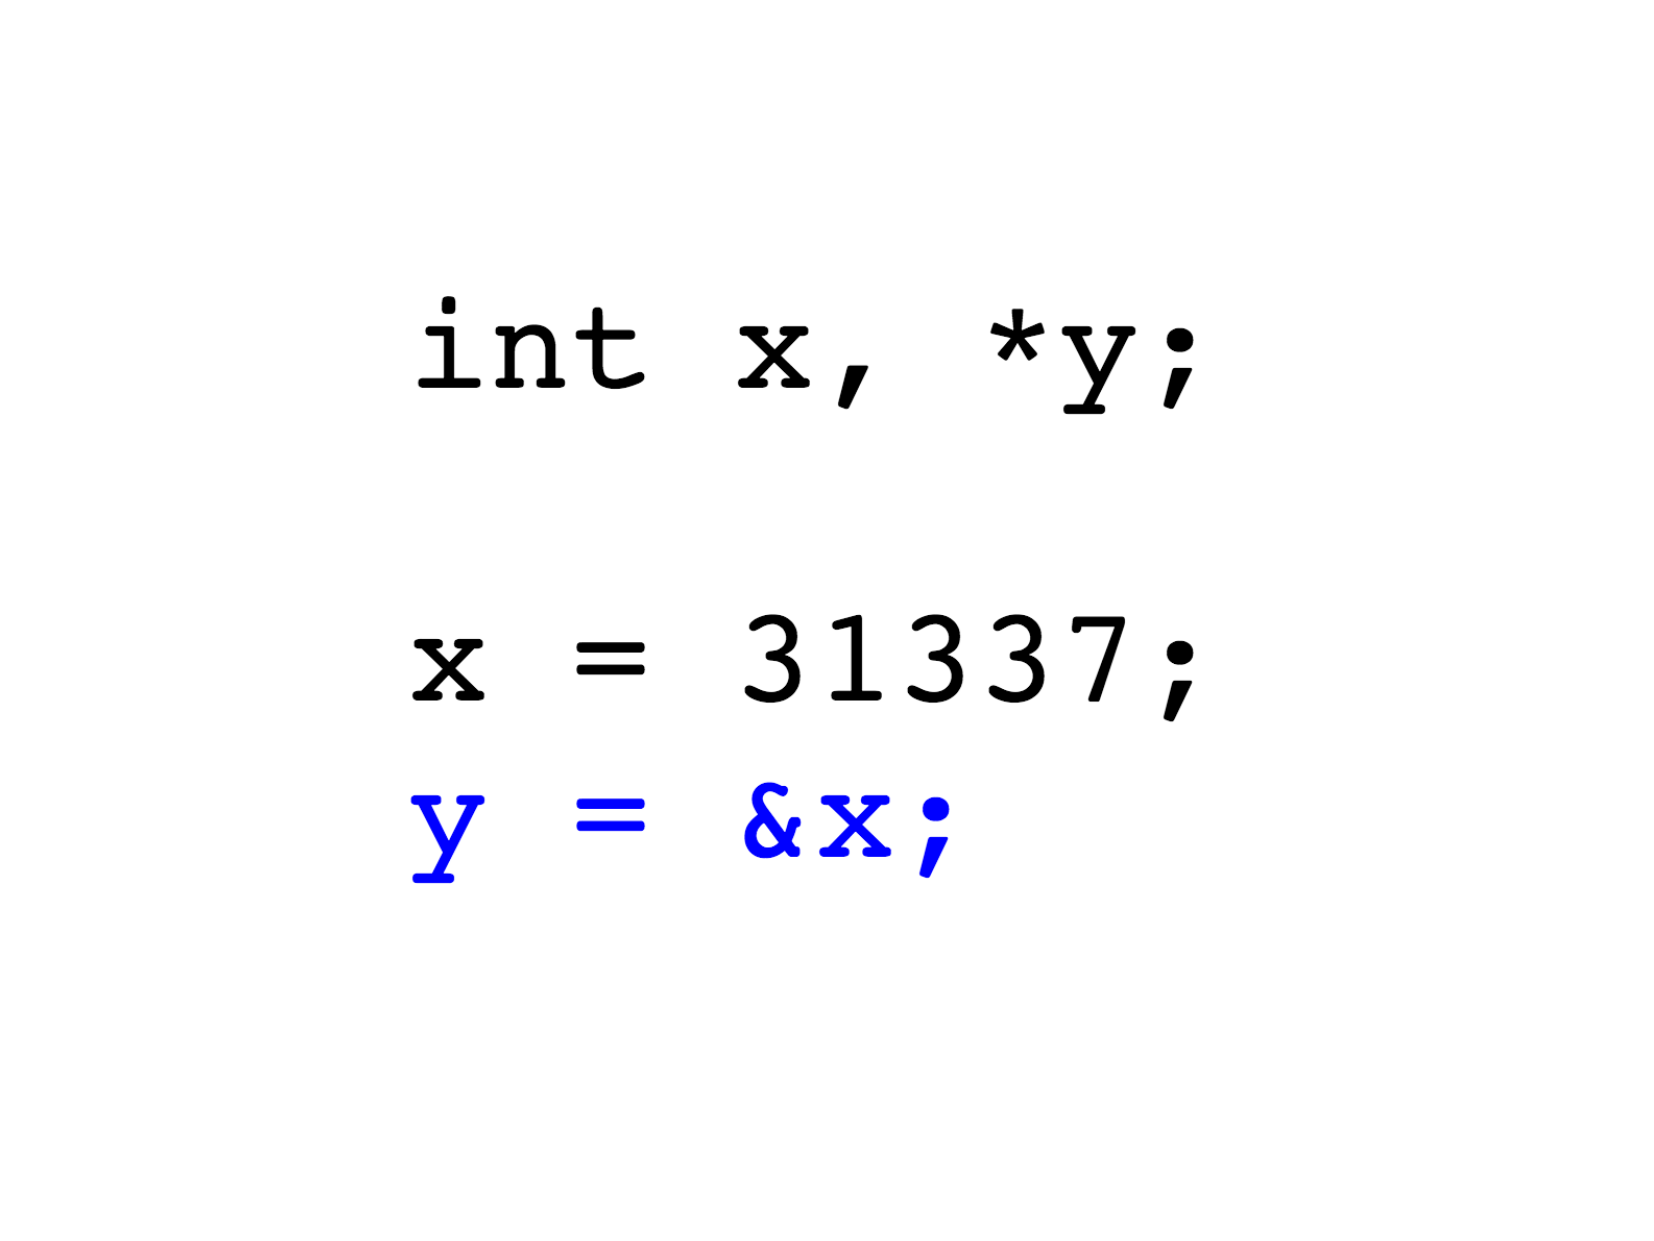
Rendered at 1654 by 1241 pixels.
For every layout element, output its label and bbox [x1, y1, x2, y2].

picture [401, 269, 1246, 909]
